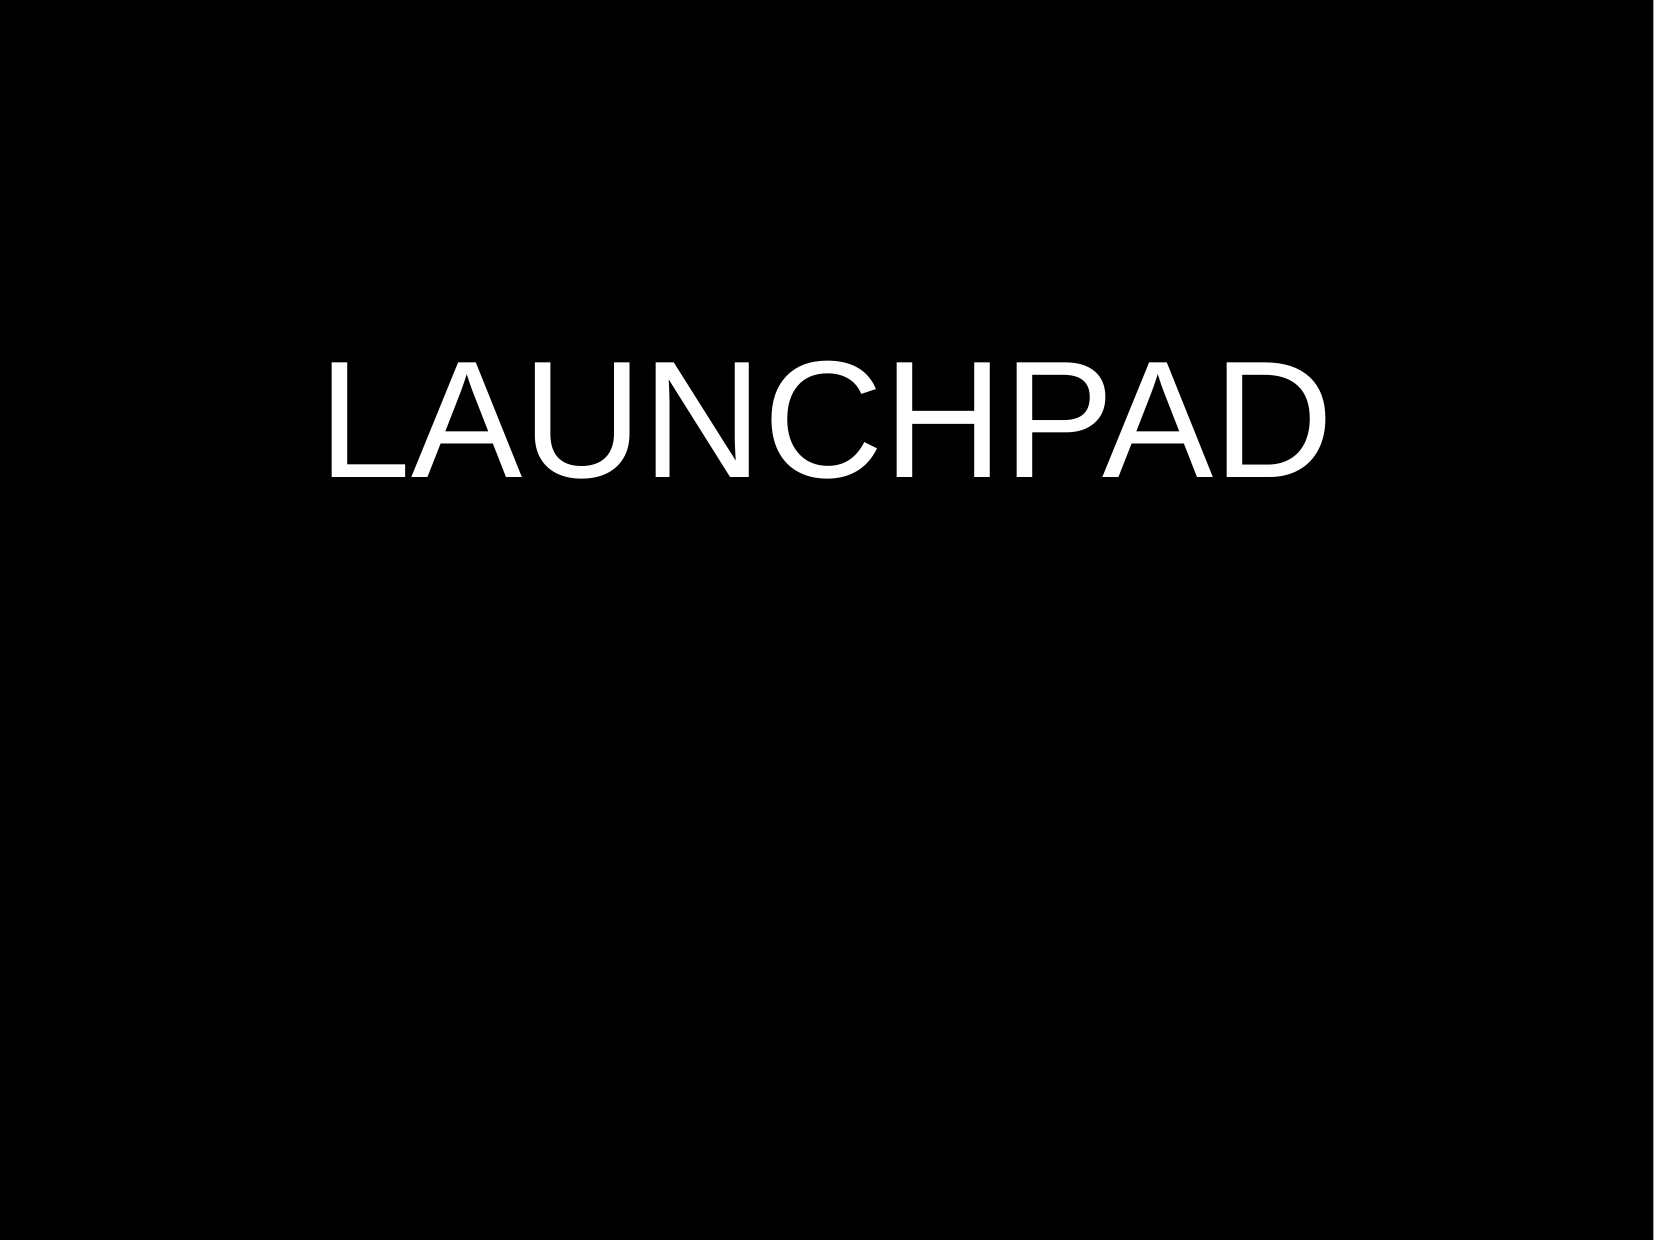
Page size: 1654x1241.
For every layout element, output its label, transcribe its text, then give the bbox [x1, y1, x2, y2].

text_box LAUNCHPAD [0, 318, 1654, 541]
